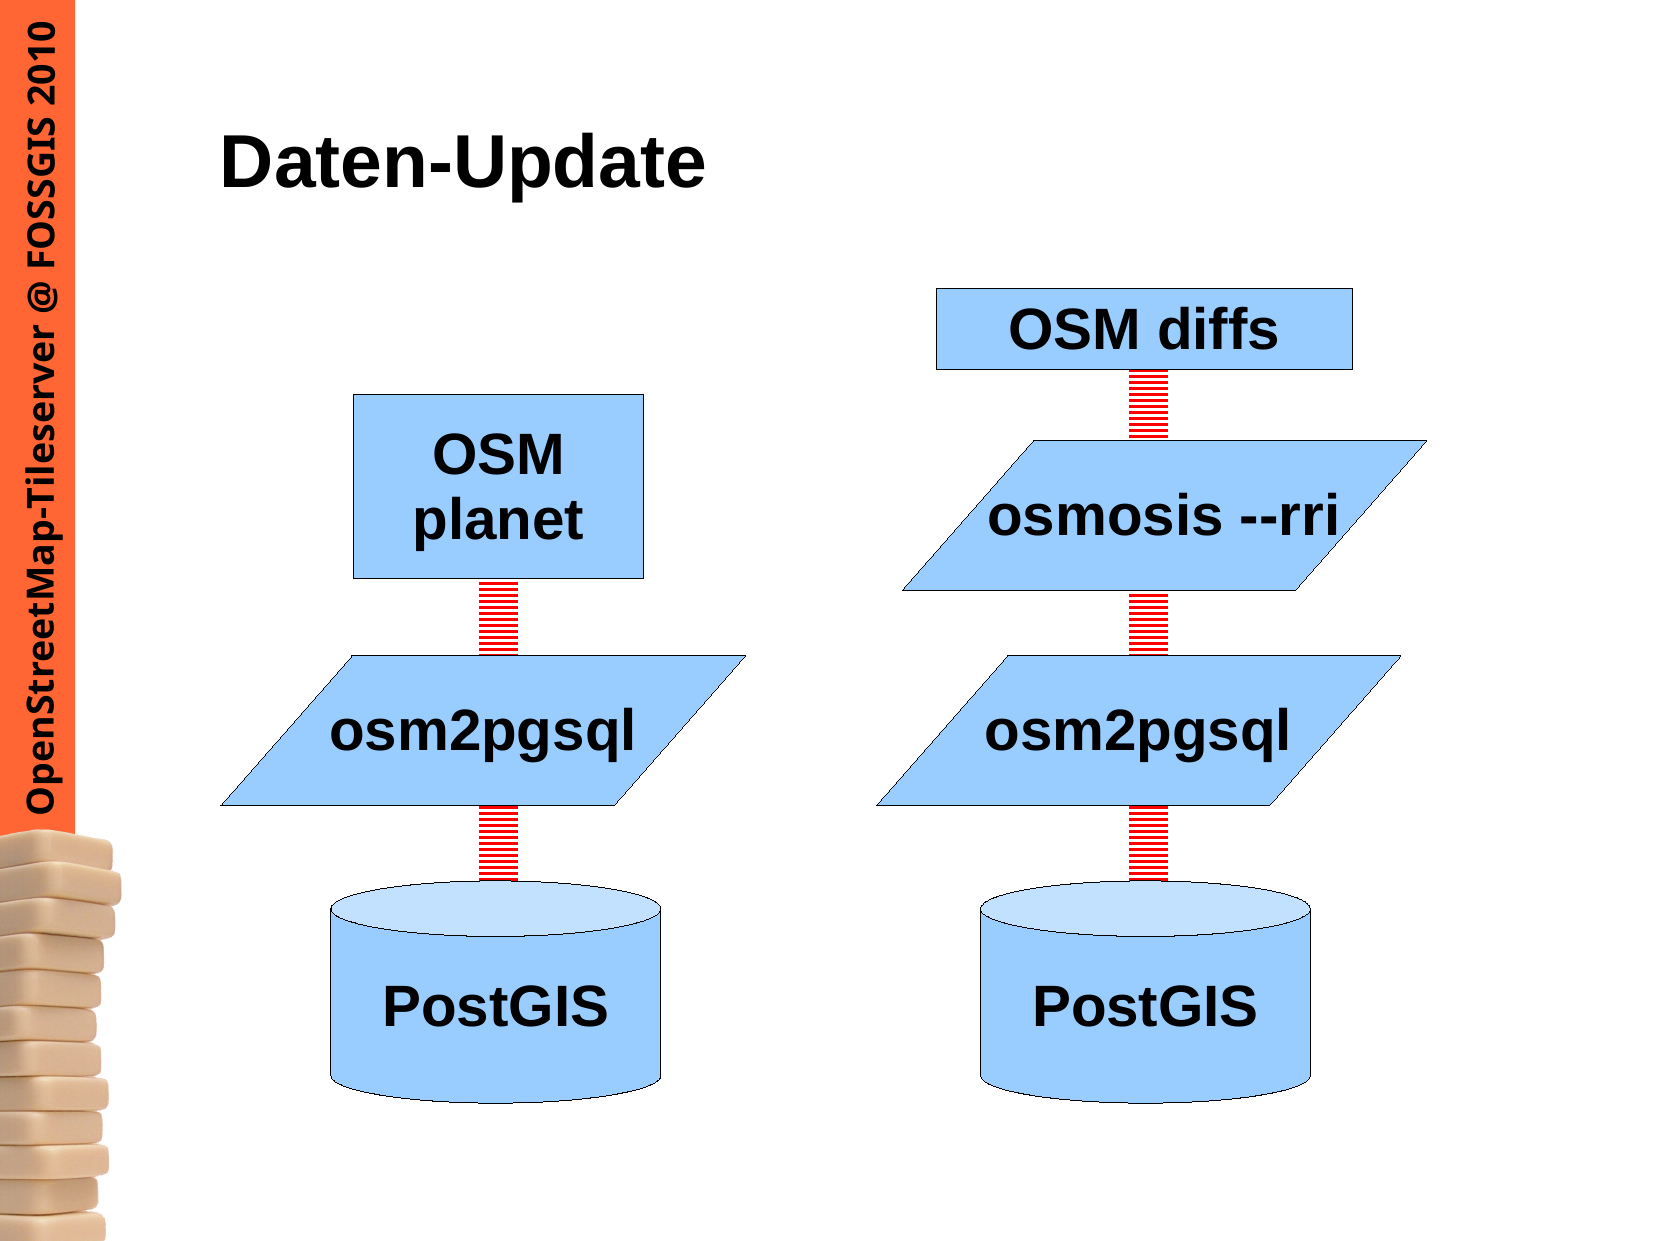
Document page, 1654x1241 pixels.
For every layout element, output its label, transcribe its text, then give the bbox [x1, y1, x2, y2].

text_box OSM planet [353, 394, 644, 579]
text_box osm2pgsql [876, 655, 1401, 806]
picture [0, 816, 133, 1241]
text_box PostGIS [980, 911, 1311, 1104]
text_box Daten-Update [205, 112, 1546, 212]
text_box osm2pgsql [220, 655, 746, 806]
text_box osmosis --rri [902, 440, 1427, 591]
text_box PostGIS [330, 909, 661, 1104]
text_box OSM diffs [936, 288, 1353, 370]
